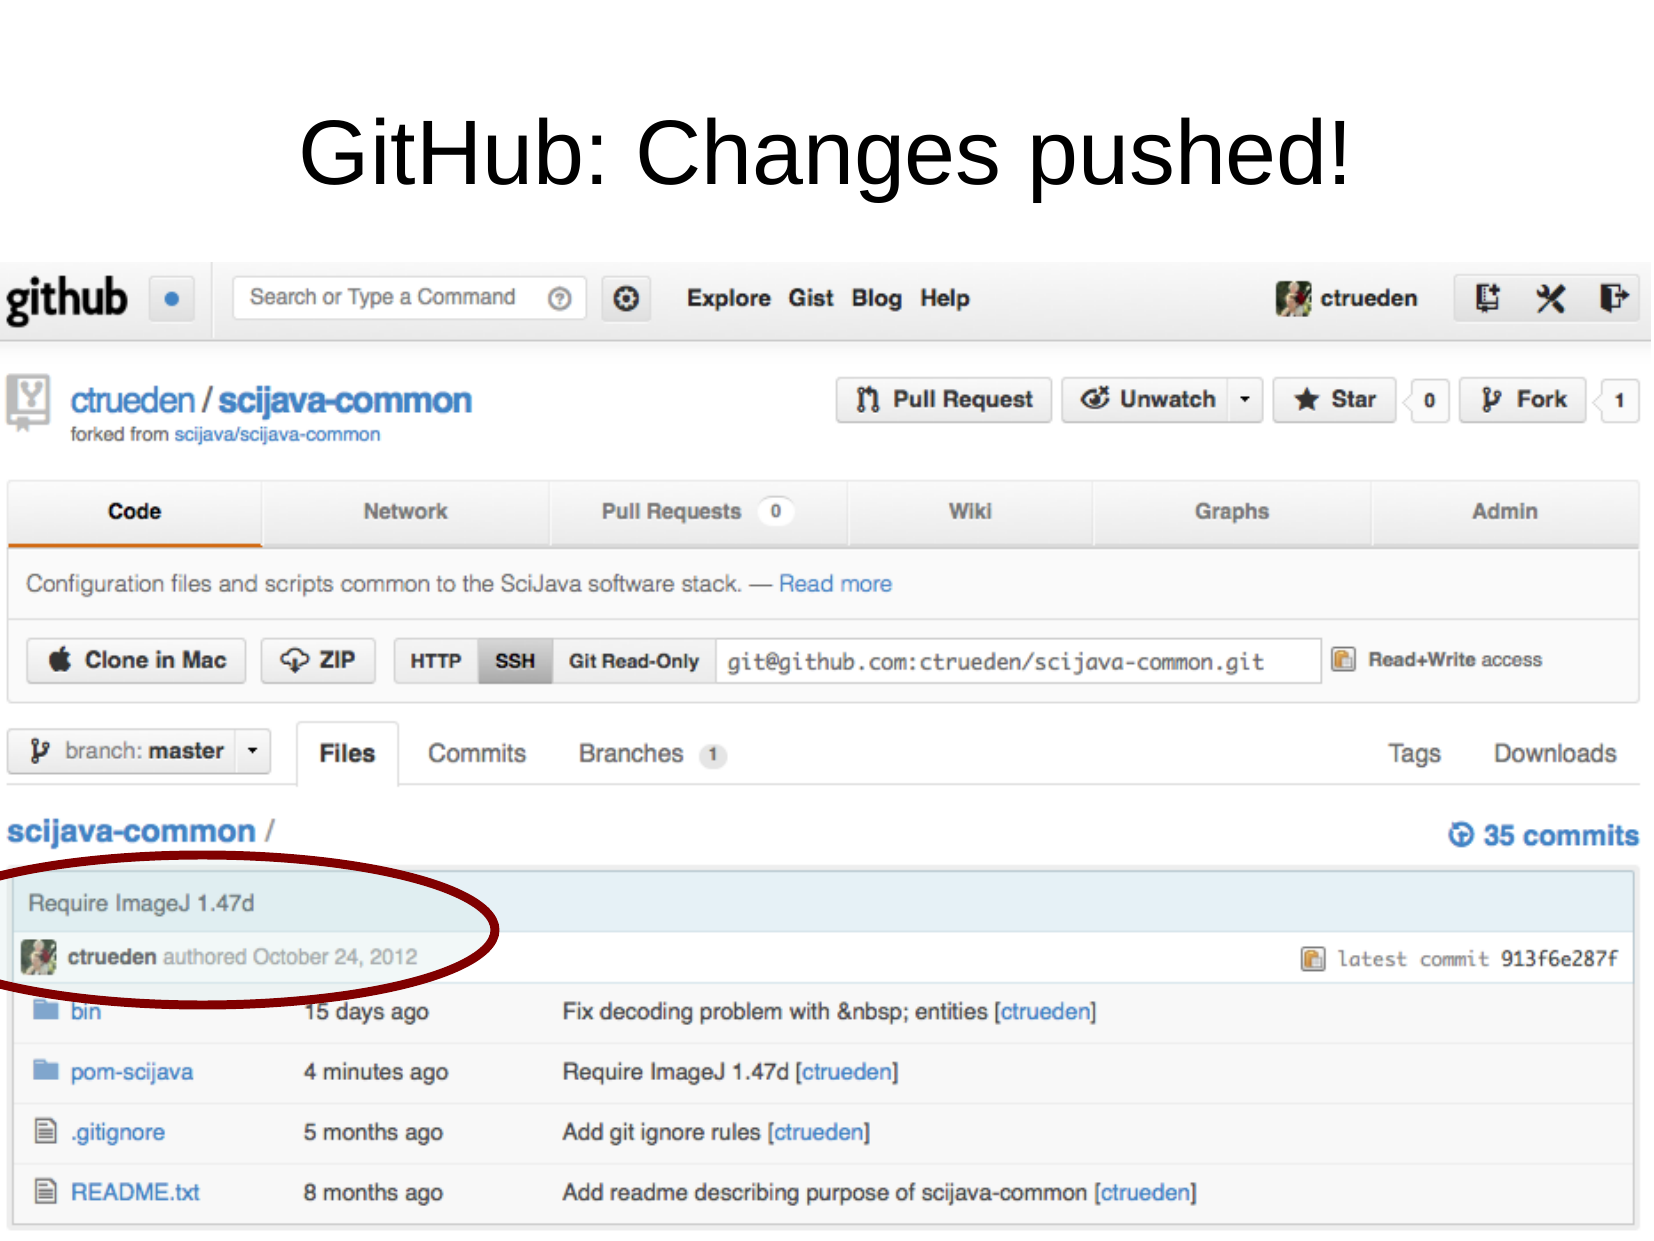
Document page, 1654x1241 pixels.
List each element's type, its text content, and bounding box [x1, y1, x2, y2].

text_box [0, 855, 496, 1006]
title GitHub: Changes pushed! [82, 49, 1571, 257]
picture [0, 262, 1651, 1241]
